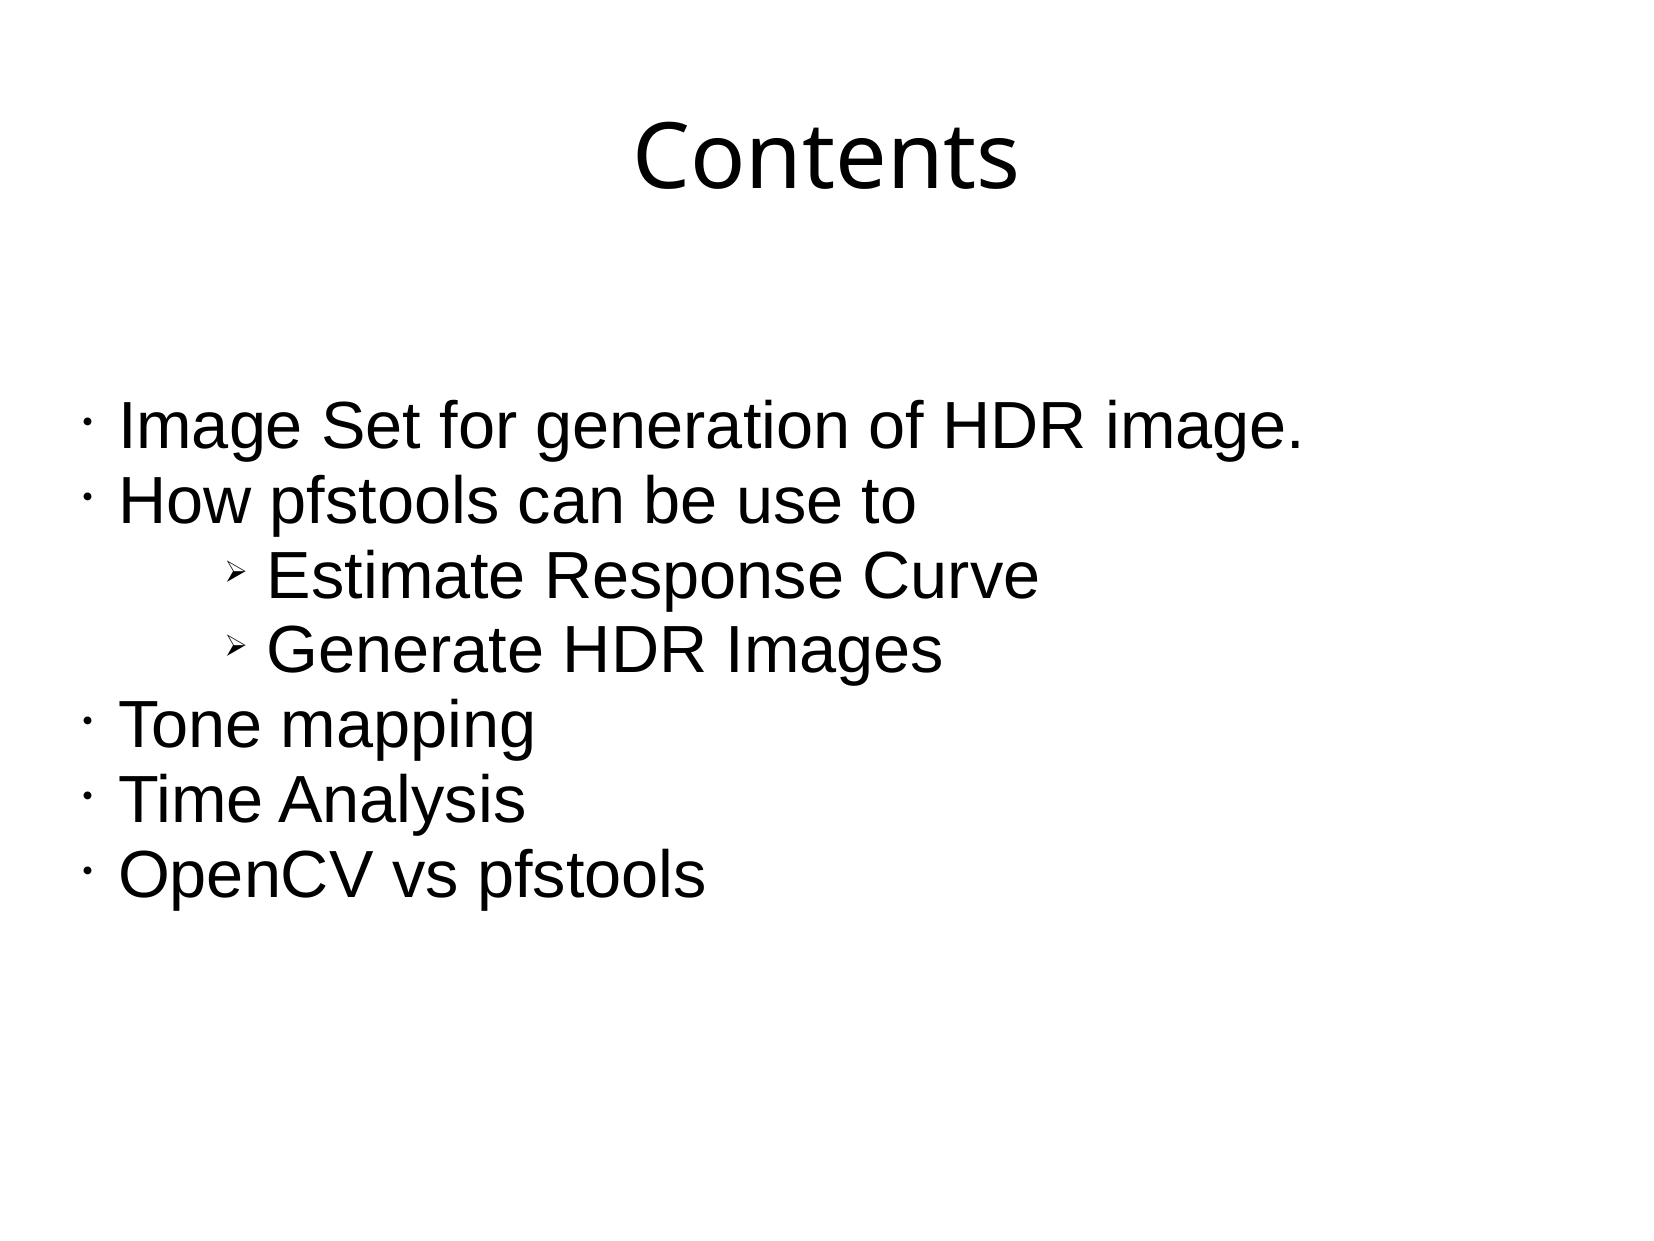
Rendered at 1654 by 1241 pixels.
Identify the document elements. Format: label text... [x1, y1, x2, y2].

title Contents [82, 49, 1571, 257]
subtitle Image Set for generation of HDR image. How pfstools can be use to Estimate Response Curve Generate HDR Images Tone mapping Time Analysis OpenCV vs pfstools [82, 290, 1571, 1010]
